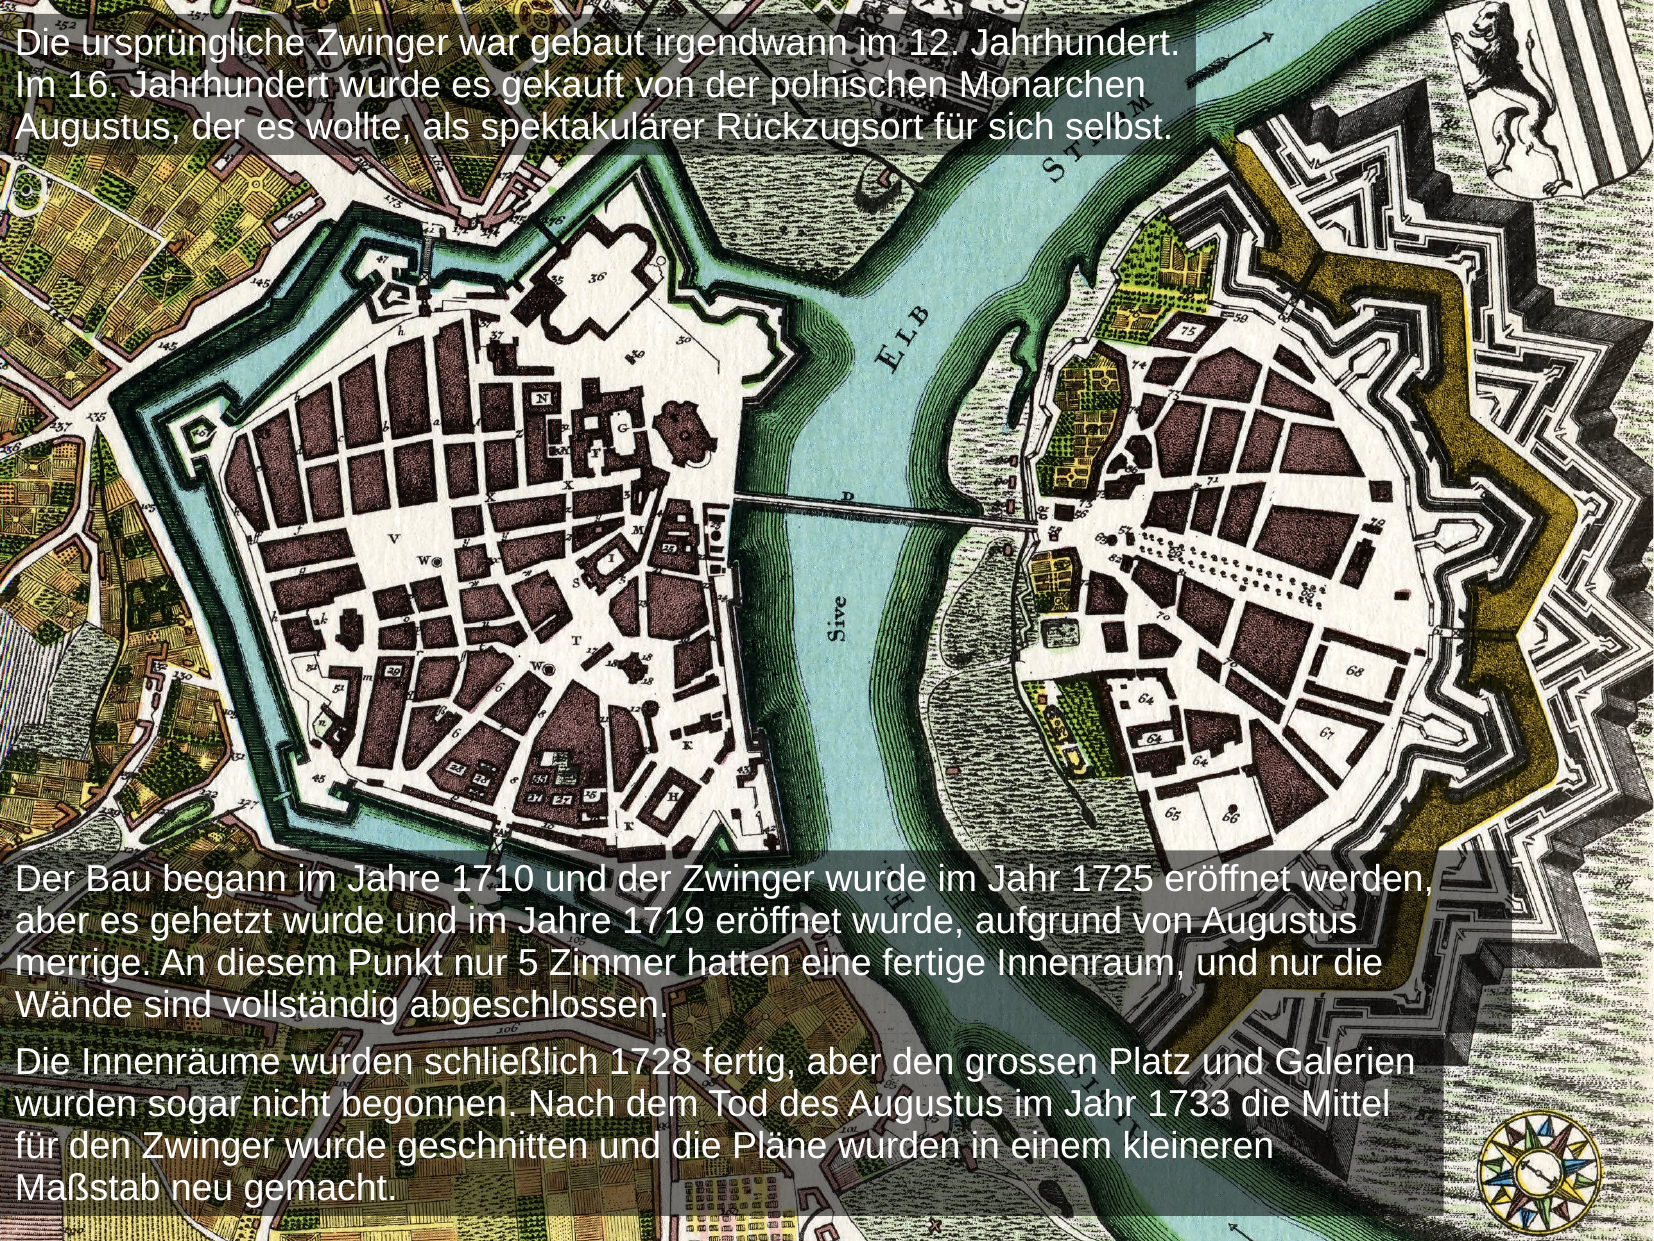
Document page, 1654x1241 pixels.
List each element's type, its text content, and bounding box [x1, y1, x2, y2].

text_box Der Bau begann im Jahre 1710 und der Zwinger wurde im Jahr 1725 eröffnet werden, aber es gehetzt wurde und im Jahre 1719 eröffnet wurde, aufgrund von Augustus merrige. An diesem Punkt nur 5 Zimmer hatten eine fertige Innenraum, und nur die Wände sind vollständig abgeschlossen. [0, 850, 1512, 1034]
text_box Die ursprüngliche Zwinger war gebaut irgendwann im 12. Jahrhundert. Im 16. Jahrhundert wurde es gekauft von der polnischen Monarchen Augustus, der es wollte, als spektakulärer Rückzugsort für sich selbst. [0, 13, 1196, 155]
picture [0, 0, 1654, 1241]
text_box Die Innenräume wurden schließlich 1728 fertig, aber den grossen Platz und Galerien wurden sogar nicht begonnen. Nach dem Tod des Augustus im Jahr 1733 die Mittel für den Zwinger wurde geschnitten und die Pläne wurden in einem kleineren Maßstab neu gemacht. [0, 1033, 1444, 1216]
